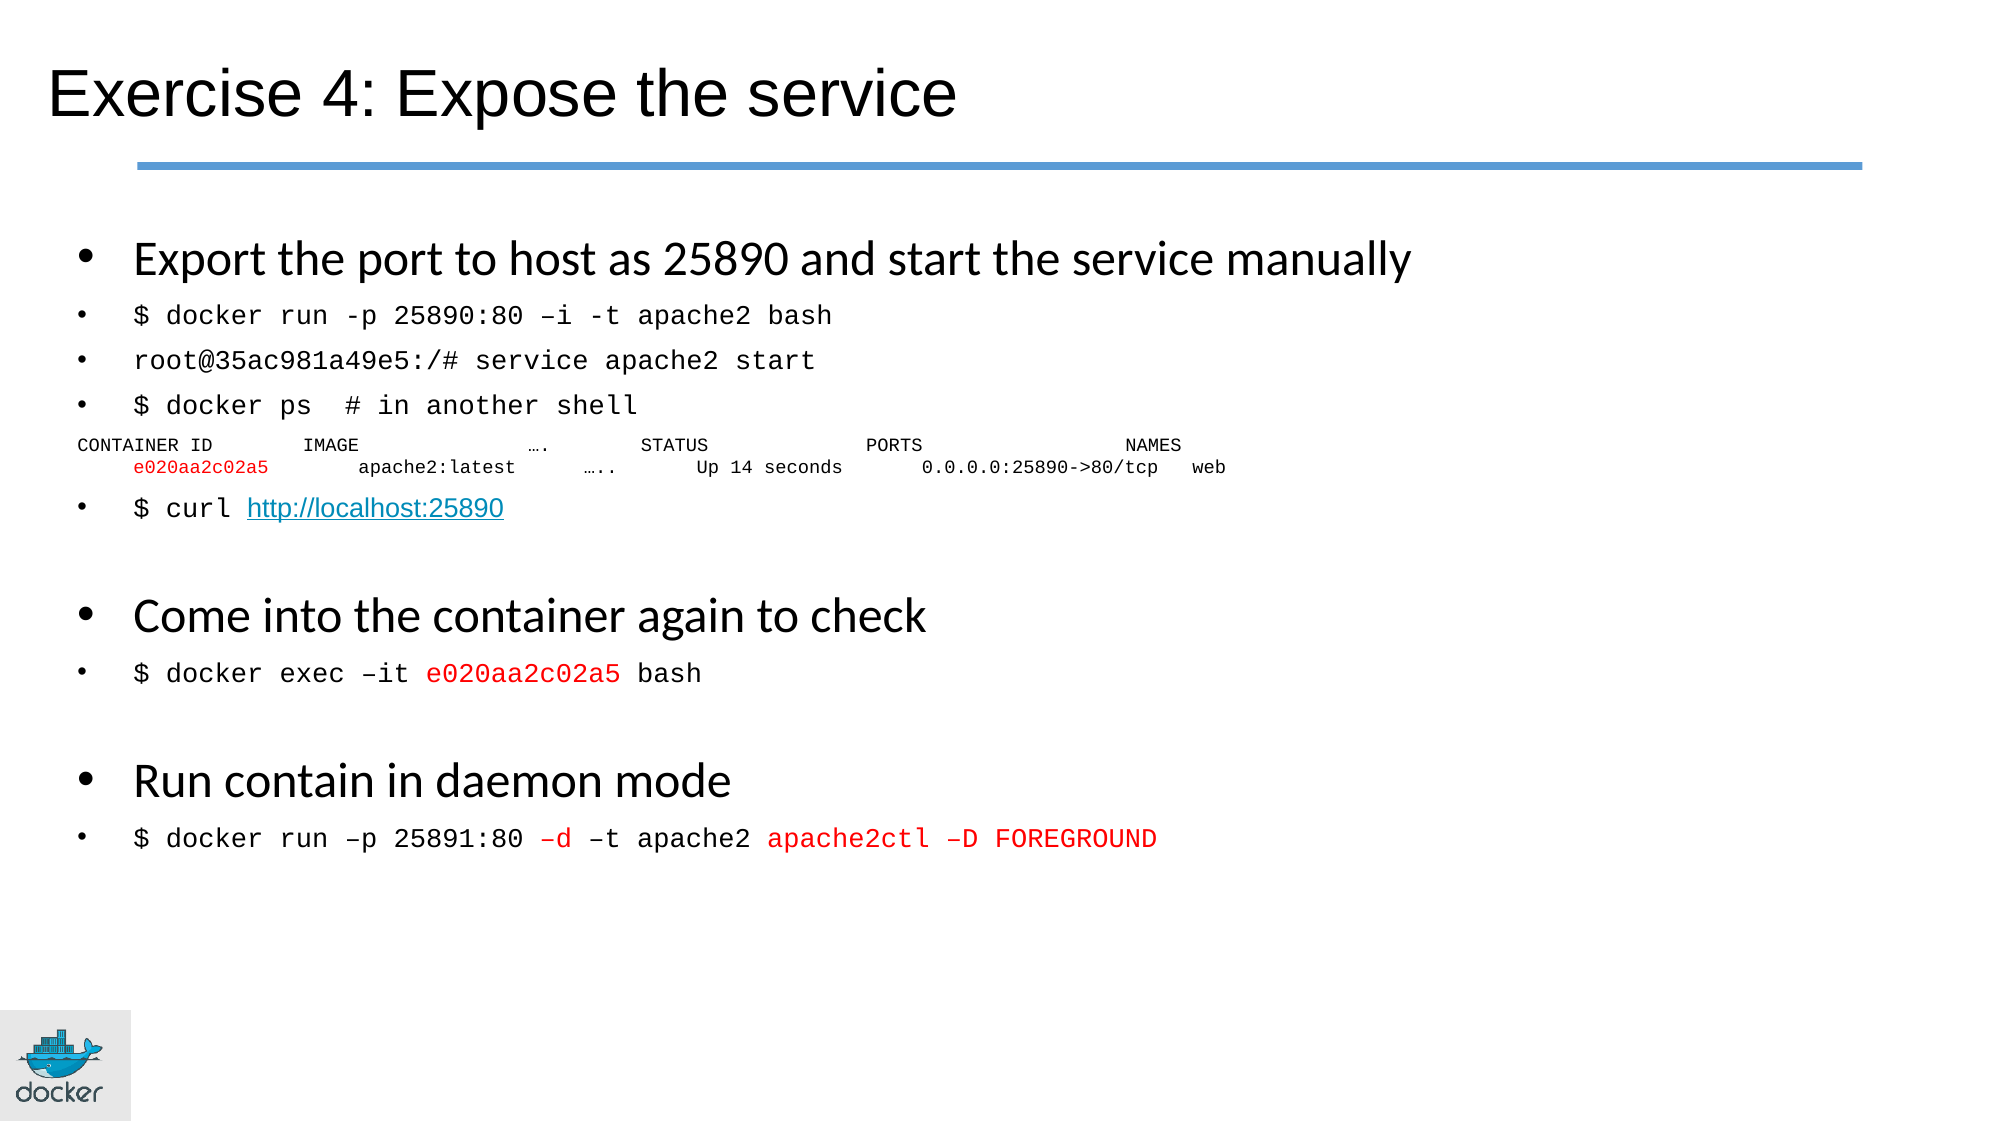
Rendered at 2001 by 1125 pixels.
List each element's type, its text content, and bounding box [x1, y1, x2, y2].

text_box Export the port to host as 25890 and start the service manually $ docker run -p 25890:80 –i -t apache2 bash root@35ac981a49e5:/# service apache2 start $ docker ps # in another shell CONTAINER ID IMAGE …. STATUS PORTS NAMES e020aa2c02a5 apache2:latest ….. Up 14 seconds 0.0.0.0:25890->80/tcp web $ curl http://localhost:25890 Come into the container again to check $ docker exec –it e020aa2c02a5 bash Run contain in daemon mode $ docker run –p 25891:80 –d –t apache2 apache2ctl –D FOREGROUND [62, 217, 1863, 1028]
picture [0, 1010, 131, 1121]
text_box Exercise 4: Expose the service [33, 42, 1286, 138]
